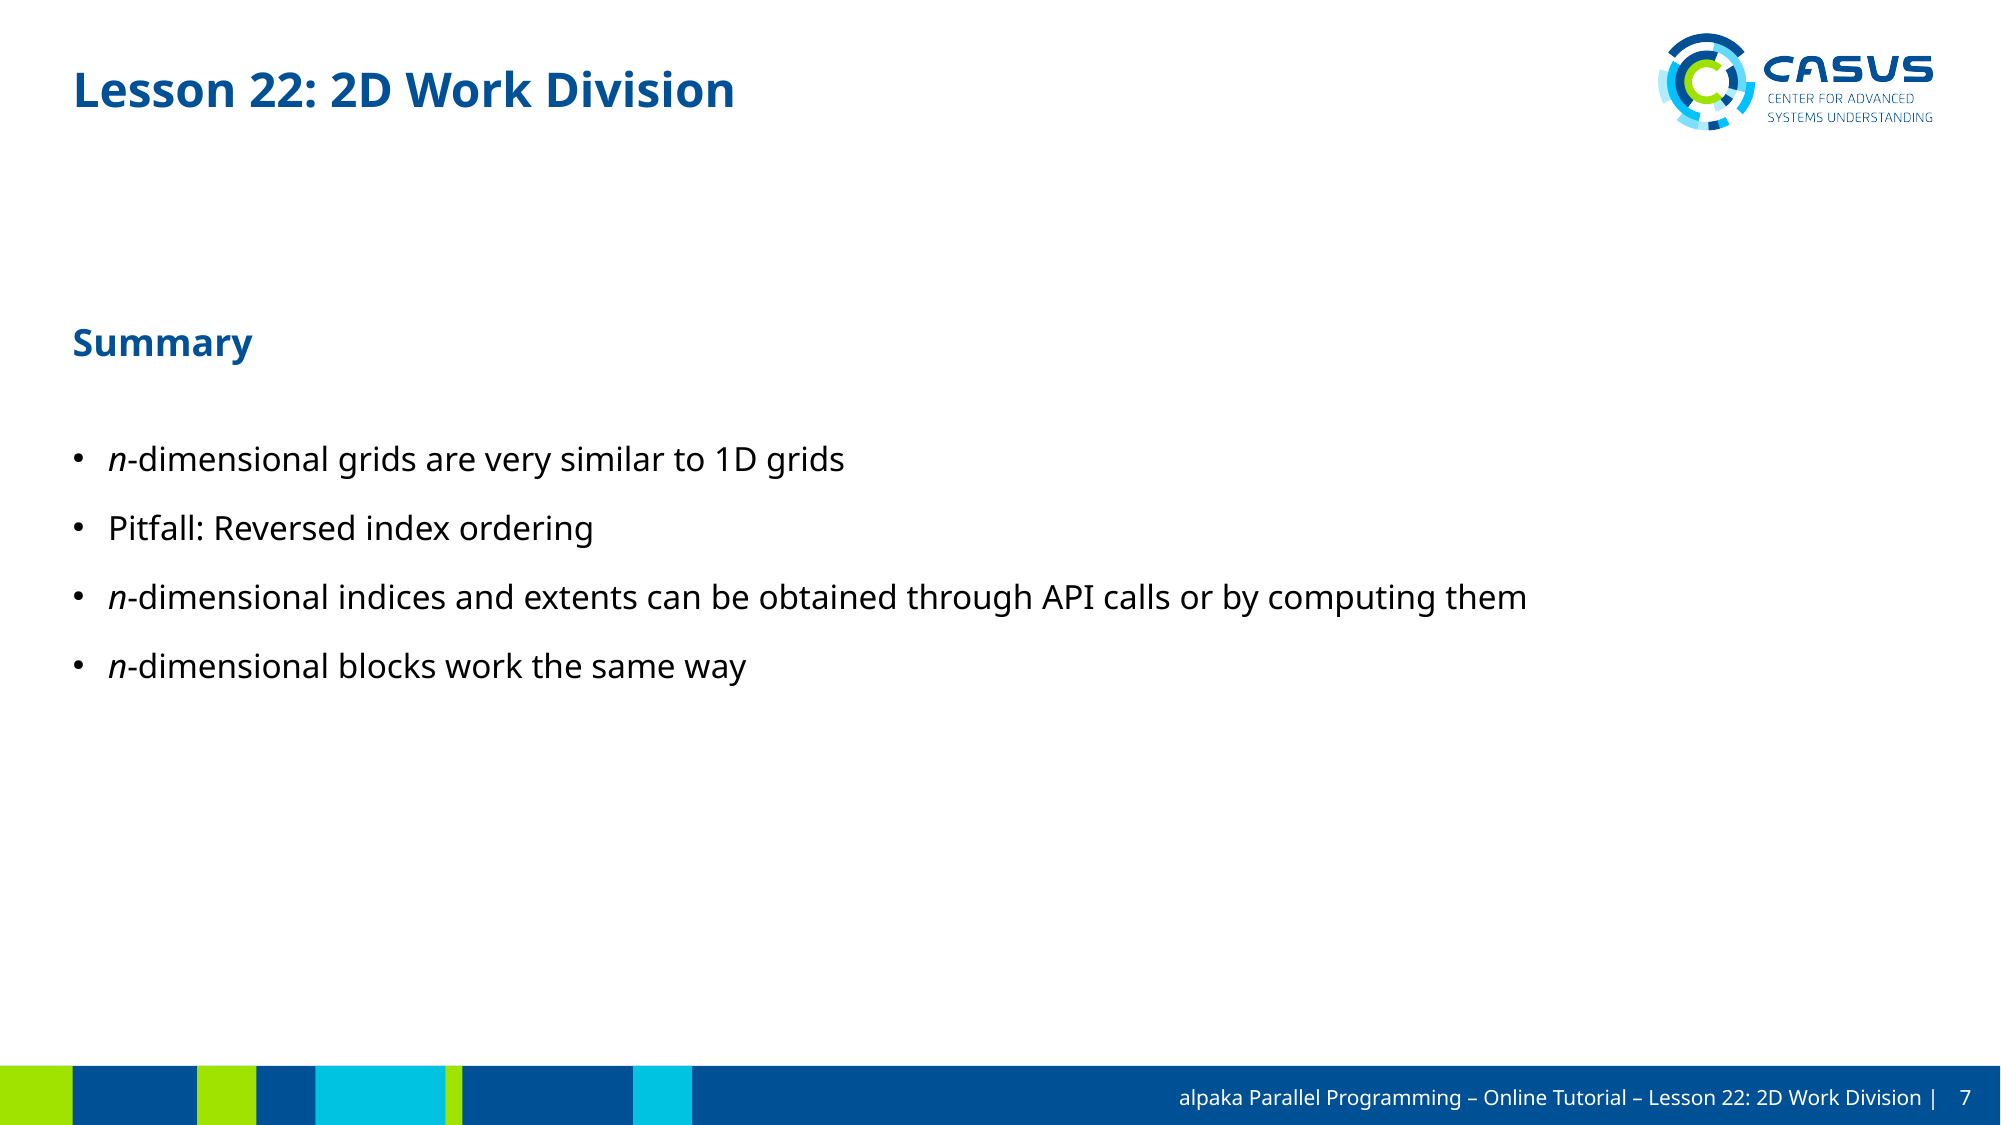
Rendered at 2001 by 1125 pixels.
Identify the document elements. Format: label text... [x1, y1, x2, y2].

title Lesson 22: 2D Work Division [72, 54, 1620, 123]
list Summary n-dimensional grids are very similar to 1D grids Pitfall: Reversed index ordering n-dimensional indices and extents can be obtained through API calls or by computing them n-dimensional blocks work the same way [72, 316, 1620, 979]
picture [1658, 33, 1933, 131]
